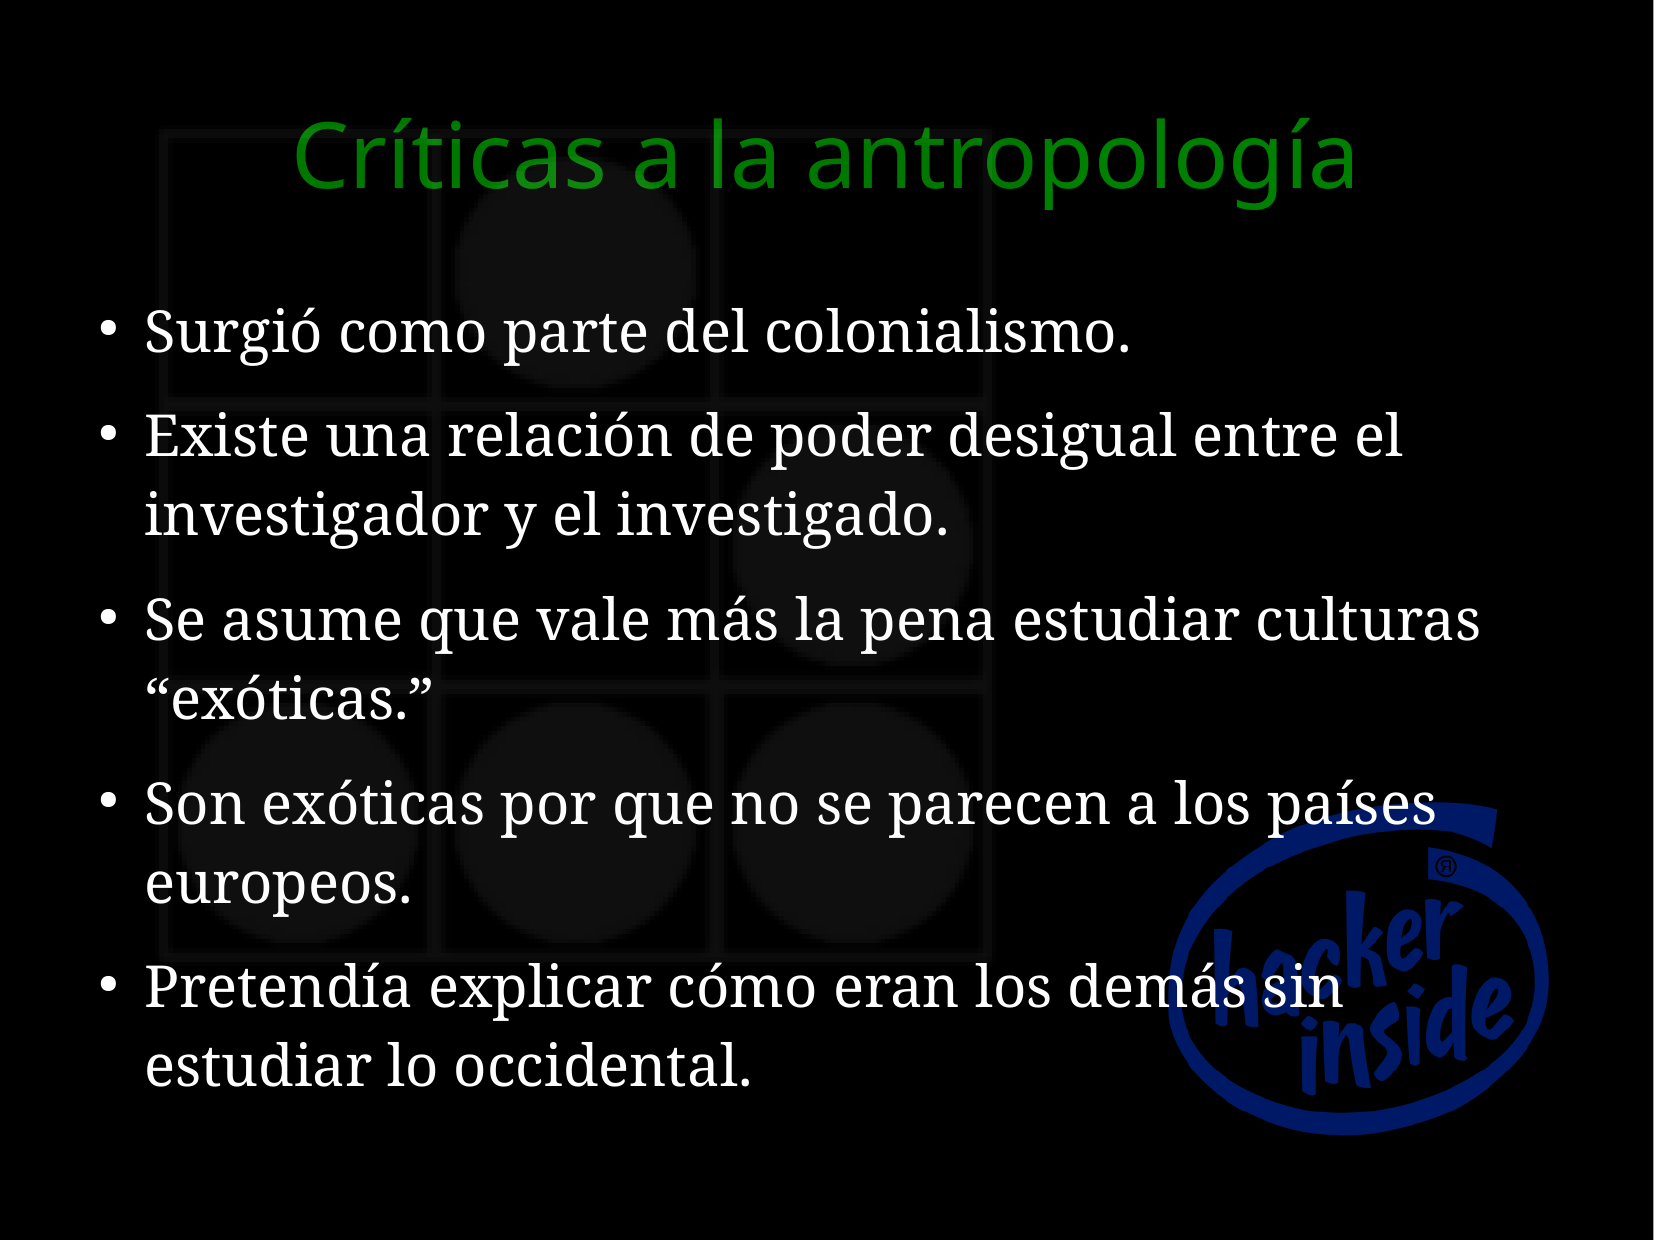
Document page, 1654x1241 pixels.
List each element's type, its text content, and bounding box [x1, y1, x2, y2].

list Surgió como parte del colonialismo. Existe una relación de poder desigual entre el investigador y el investigado. Se asume que vale más la pena estudiar culturas “exóticas.” Son exóticas por que no se parecen a los países europeos. Pretendía explicar cómo eran los demás sin estudiar lo occidental. [82, 290, 1571, 1109]
picture [1151, 1109, 1565, 1152]
picture [118, 88, 1034, 290]
title Críticas a la antropología [82, 49, 1571, 257]
